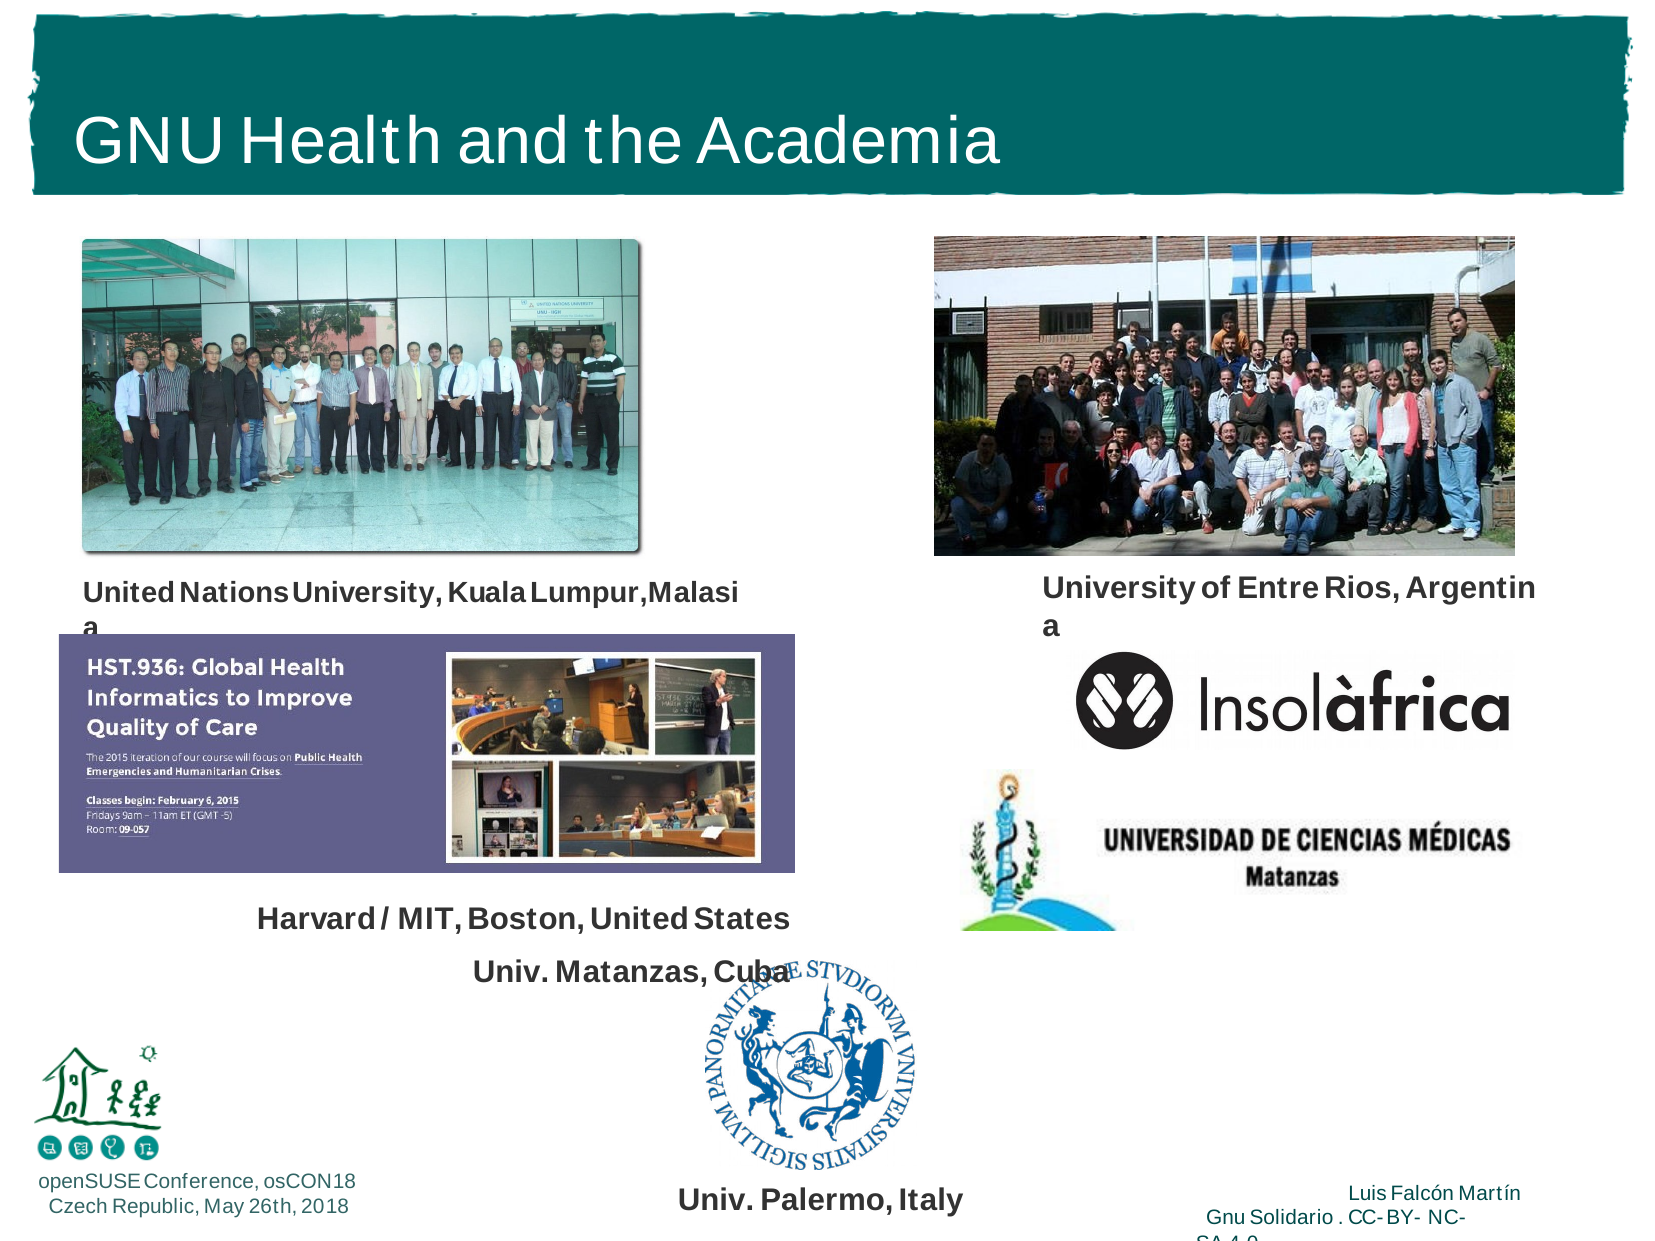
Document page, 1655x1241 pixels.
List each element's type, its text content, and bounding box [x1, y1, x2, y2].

text_box Harvard/MIT,Boston,UnitedStates Univ.Matanzas,Cuba [254, 897, 1533, 987]
text_box UniversityofEntreRios,Argentina [1040, 567, 1548, 603]
text_box [934, 236, 1515, 555]
text_box [59, 634, 795, 872]
text_box [80, 236, 645, 558]
text_box [960, 769, 1626, 930]
text_box LuisFalcónMartín GnuSolidario.CC-BY-NC-SA4.0 [1193, 1179, 1531, 1230]
title GNUHealthandtheAcademia [48, 74, 1607, 179]
text_box openSUSEConference,osCON18 CzechRepublic,May26th,2018 [36, 1167, 361, 1218]
text_box [1067, 650, 1515, 749]
text_box Univ.Palermo,Italy [675, 1179, 972, 1215]
text_box UnitedNationsUniversity,KualaLumpur,Malasia [80, 572, 746, 607]
text_box [705, 987, 917, 1169]
